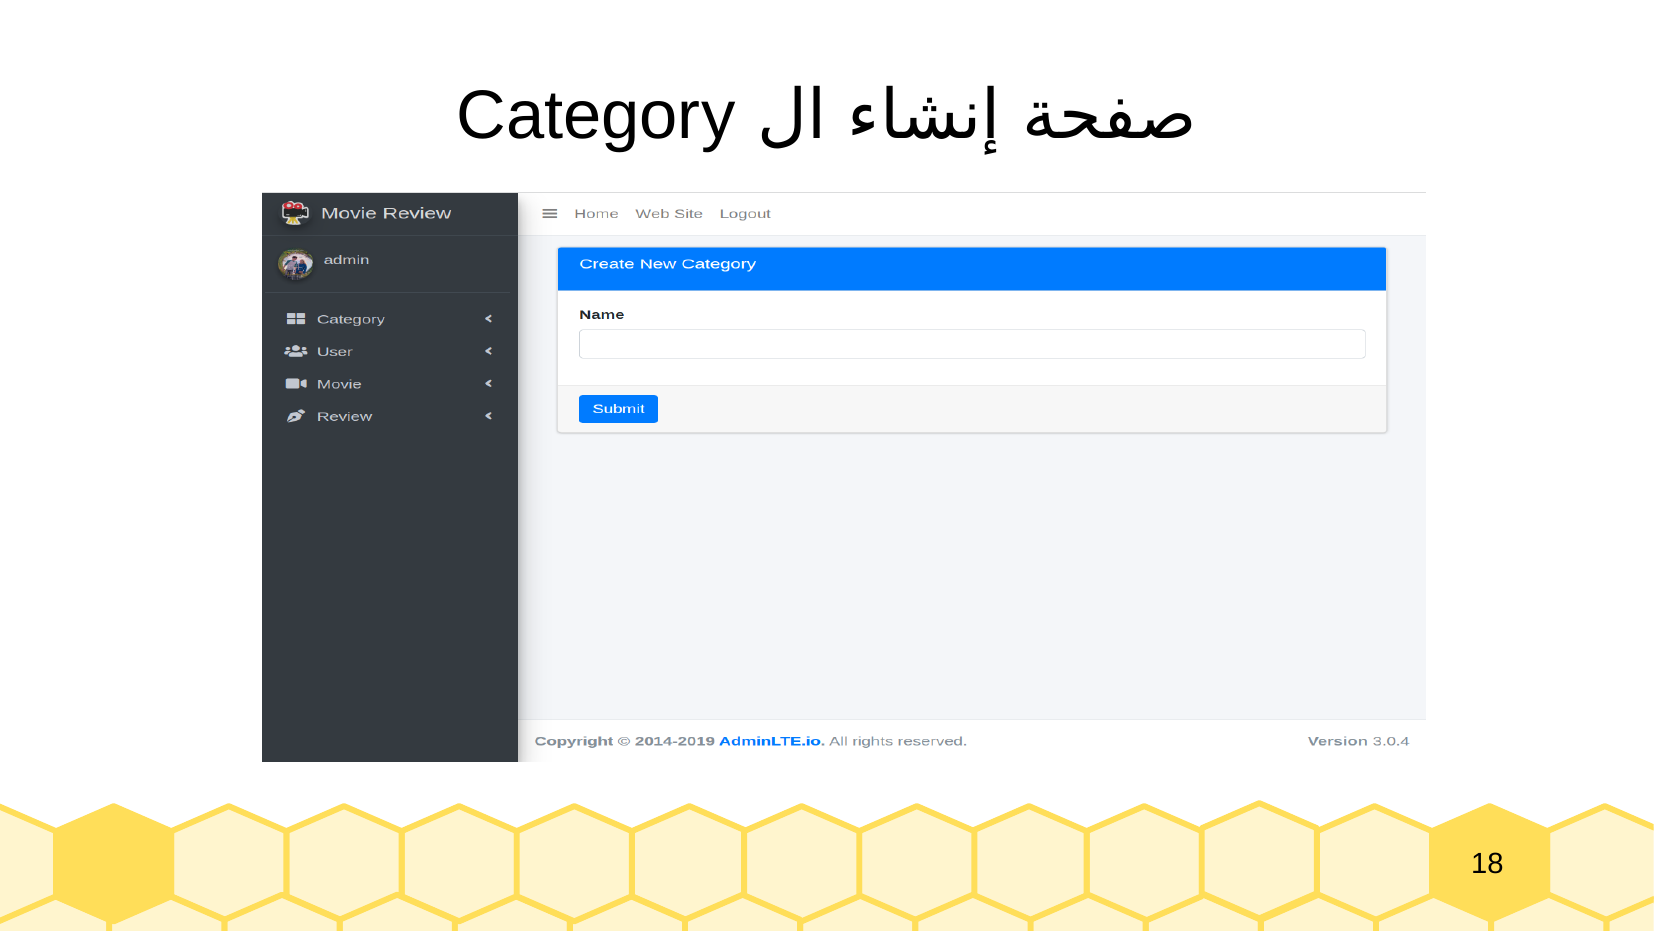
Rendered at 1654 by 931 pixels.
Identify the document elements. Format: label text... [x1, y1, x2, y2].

picture [262, 192, 1426, 762]
title صفحة إنشاء ال Category [82, 37, 1571, 193]
